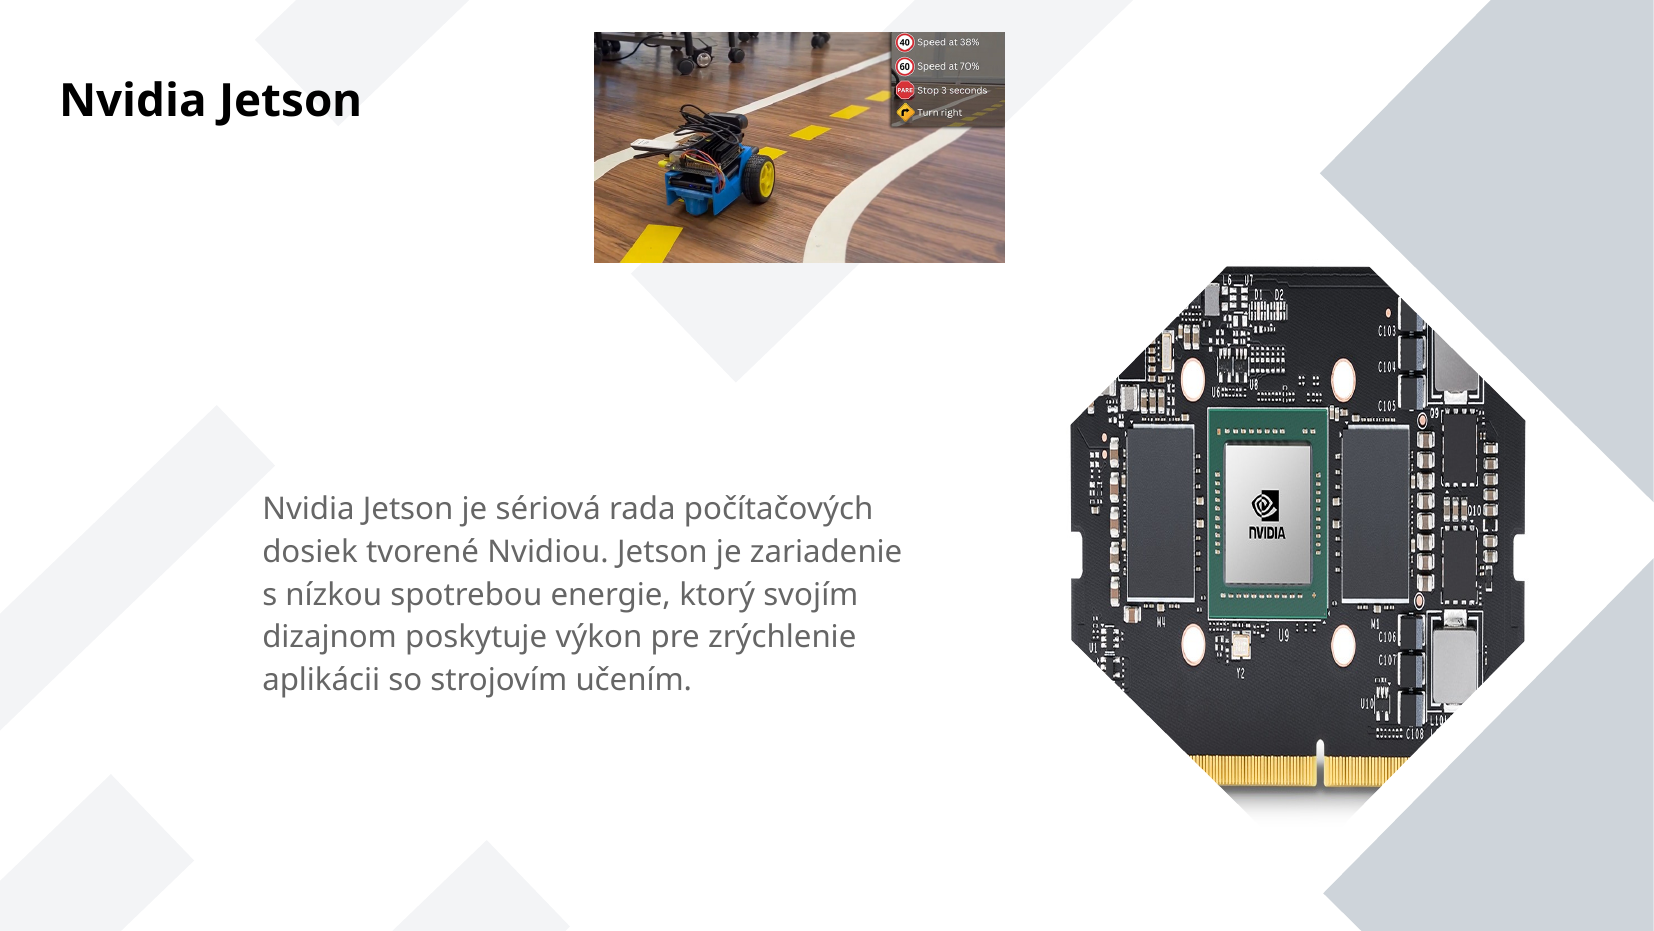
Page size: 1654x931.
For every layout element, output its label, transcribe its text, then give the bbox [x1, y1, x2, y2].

text_box [963, 195, 1636, 867]
text_box Nvidia Jetson [45, 60, 594, 138]
text_box Nvidia Jetson je sériová rada počítačových dosiek tvorené Nvidiou. Jetson je zariadenie s nízkou spotrebou energie, ktorý svojím dizajnom poskytuje výkon pre zrýchlenie aplikácii so strojovím učením. [247, 478, 938, 751]
picture [594, 32, 1005, 263]
